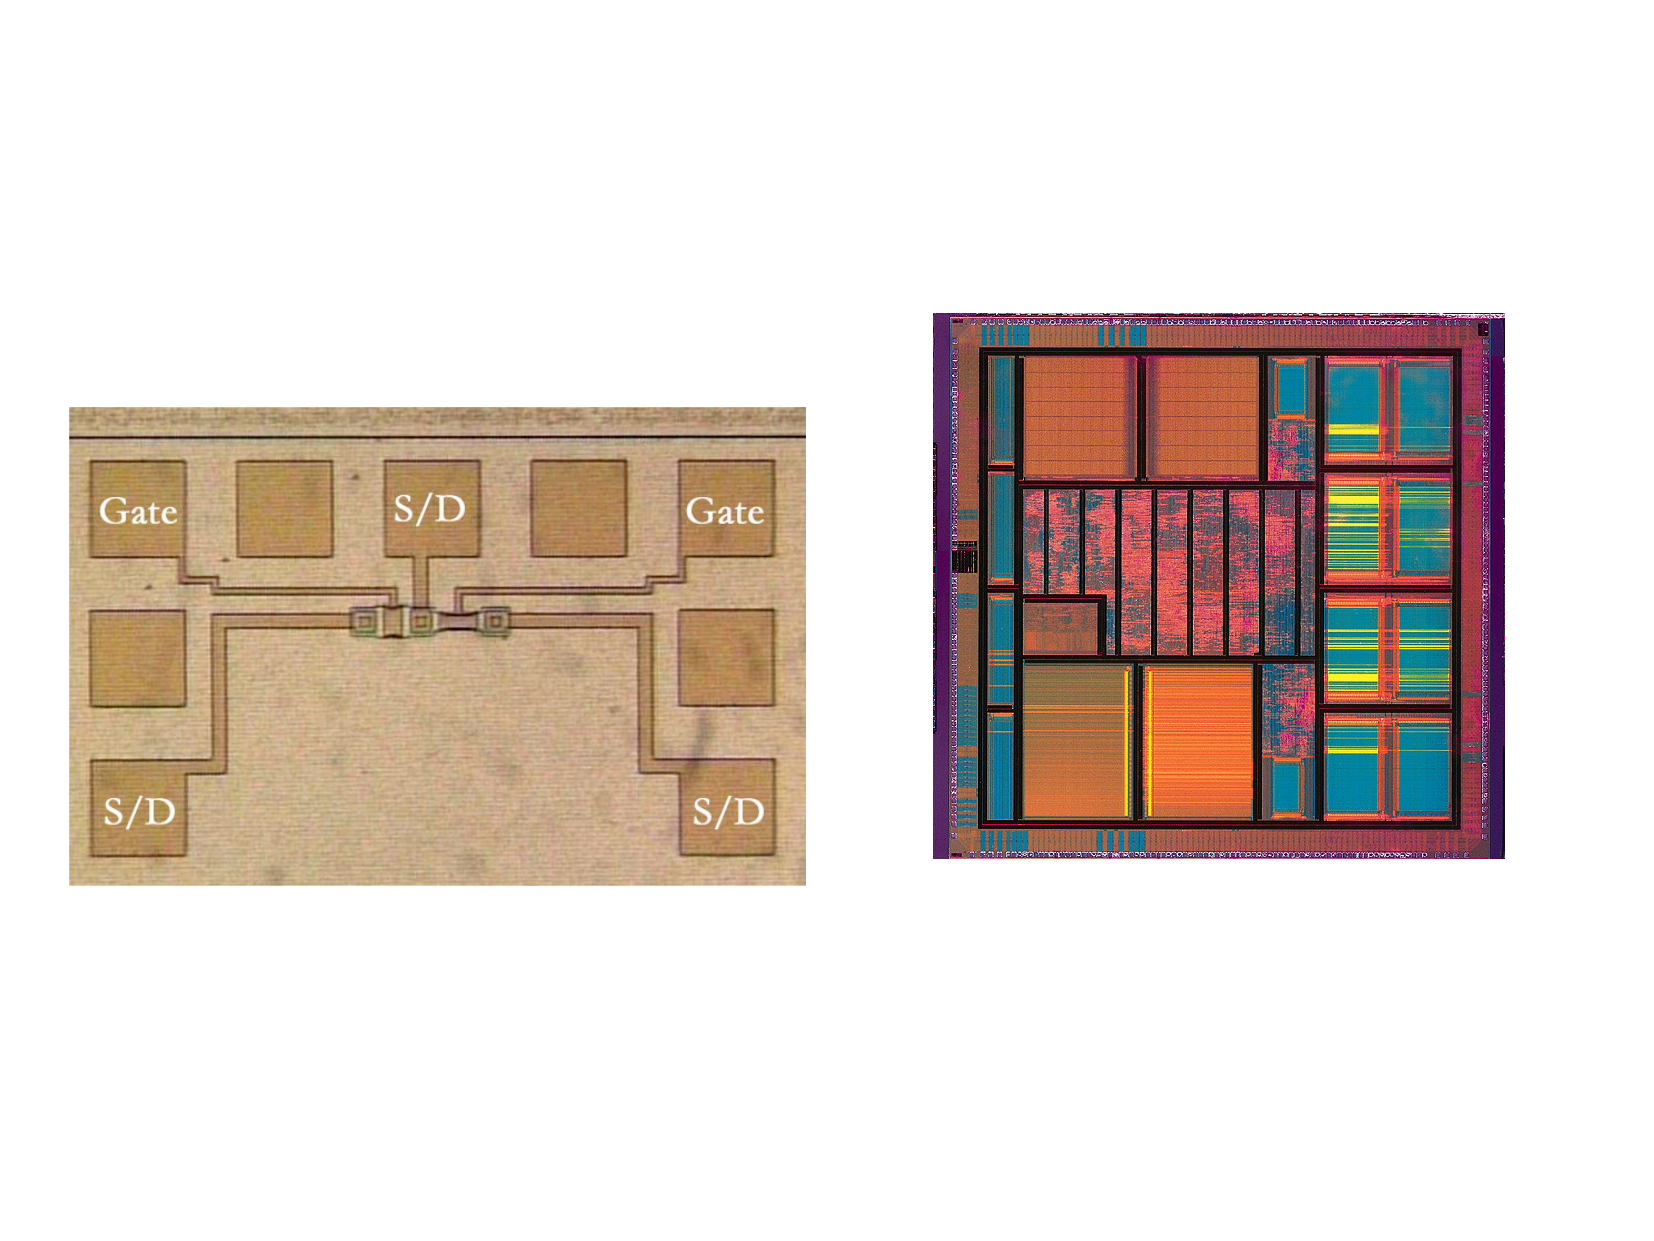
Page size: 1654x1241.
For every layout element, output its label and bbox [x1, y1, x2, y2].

picture [933, 313, 1505, 859]
picture [67, 405, 806, 888]
